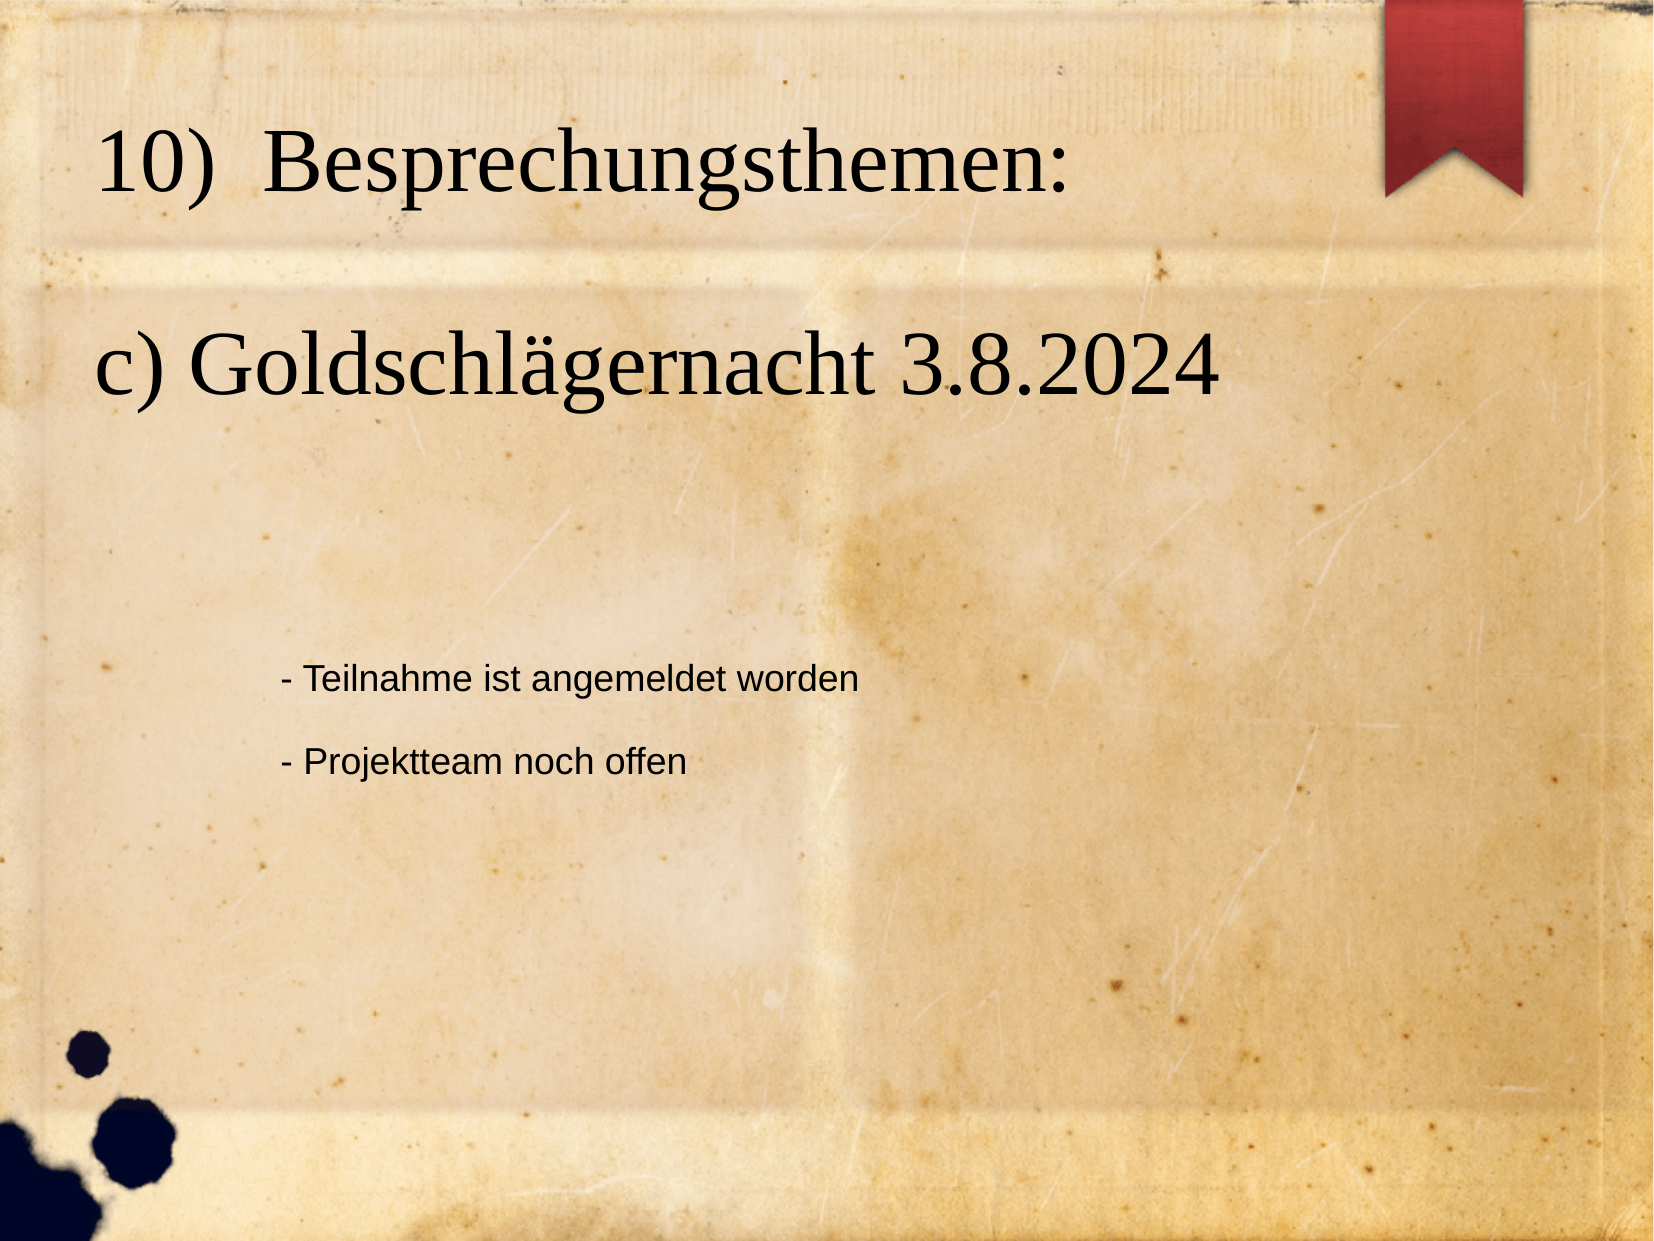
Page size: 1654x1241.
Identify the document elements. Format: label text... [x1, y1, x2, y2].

title 10) Besprechungsthemen: c) Goldschlägernacht 3.8.2024 [94, 109, 1359, 516]
text_box - Teilnahme ist angemeldet worden - Projektteam noch offen [265, 649, 875, 791]
picture [0, 0, 1654, 1241]
